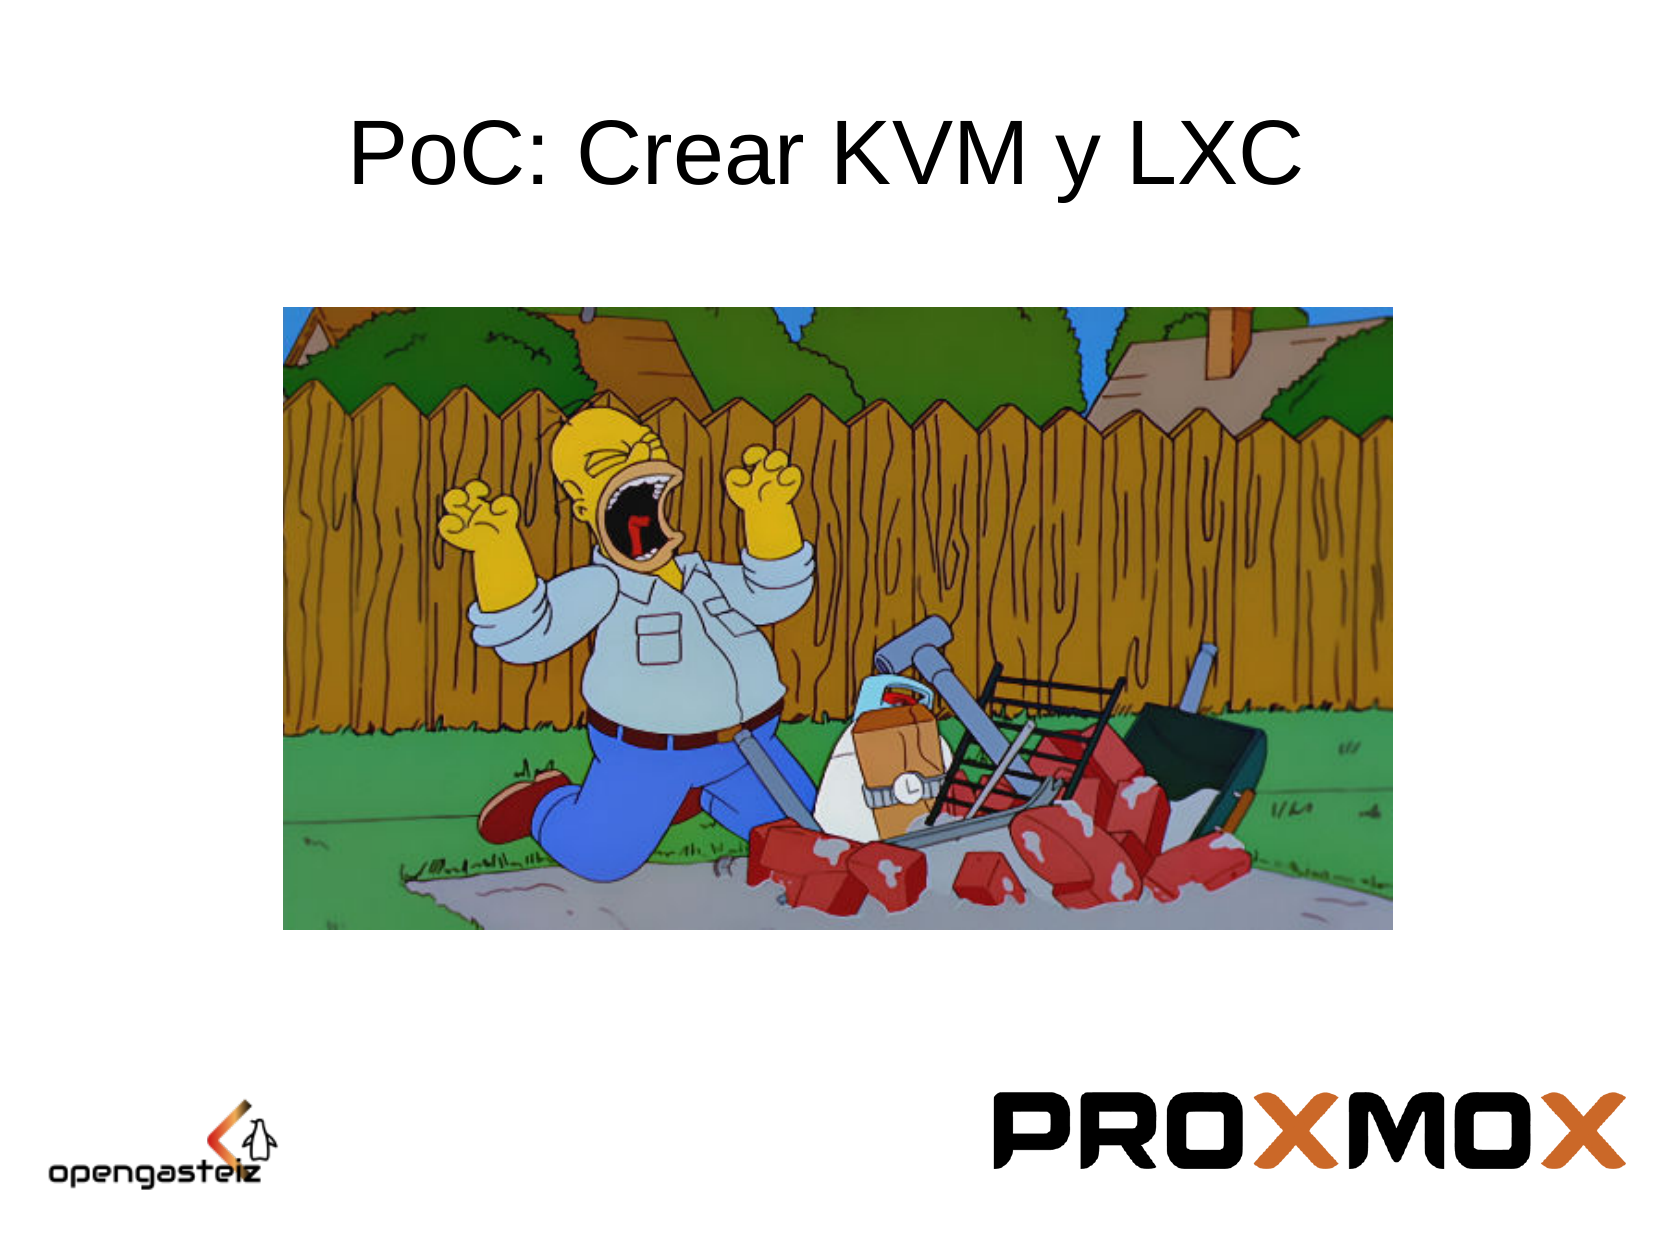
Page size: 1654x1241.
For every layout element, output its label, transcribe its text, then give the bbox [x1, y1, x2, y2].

picture [283, 307, 1393, 931]
picture [988, 1034, 1631, 1217]
picture [35, 1086, 297, 1201]
title PoC: Crear KVM y LXC [82, 49, 1571, 257]
